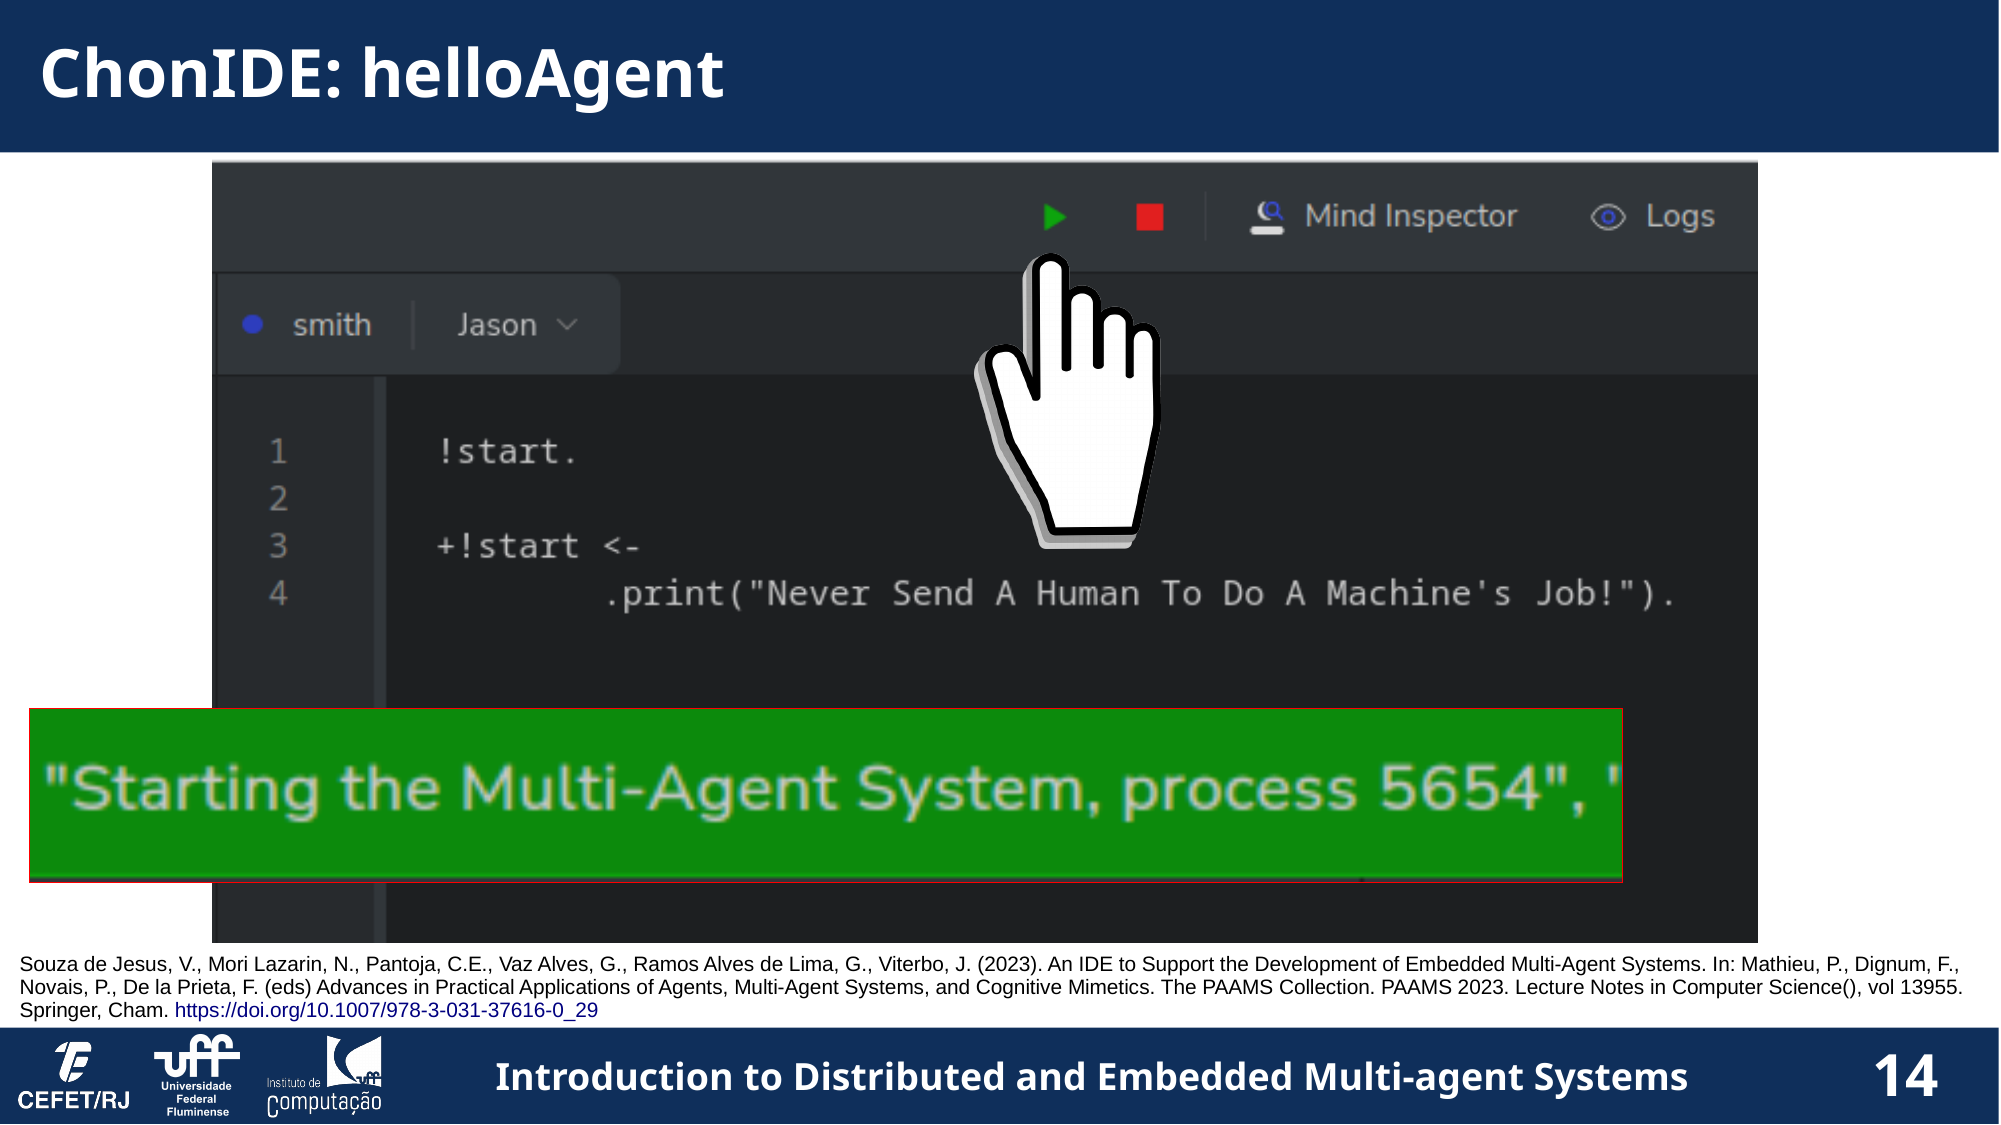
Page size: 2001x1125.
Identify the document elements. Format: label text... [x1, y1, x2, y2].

text_box ChonIDE: helloAgent [25, 23, 1998, 116]
picture [153, 1033, 241, 1121]
picture [29, 159, 1758, 943]
picture [265, 1033, 383, 1118]
text_box Souza de Jesus, V., Mori Lazarin, N., Pantoja, C.E., Vaz Alves, G., Ramos Alves de Lima, G., Viterbo, J. (2023). An IDE to Support the Development of Embedded Multi-Agent Systems. In: Mathieu, P., Dignum, F., Novais, P., De la Prieta, F. (eds) Advances in Practical Applications of Agents, Multi-Agent Systems, and Cognitive Mimetics. The PAAMS Collection. PAAMS 2023. Lecture Notes in Computer Science(), vol 13955. Springer, Cham. https://doi.org/10.1007/978-3-031-37616-0_29 [4, 944, 1979, 1030]
picture [18, 1030, 129, 1125]
